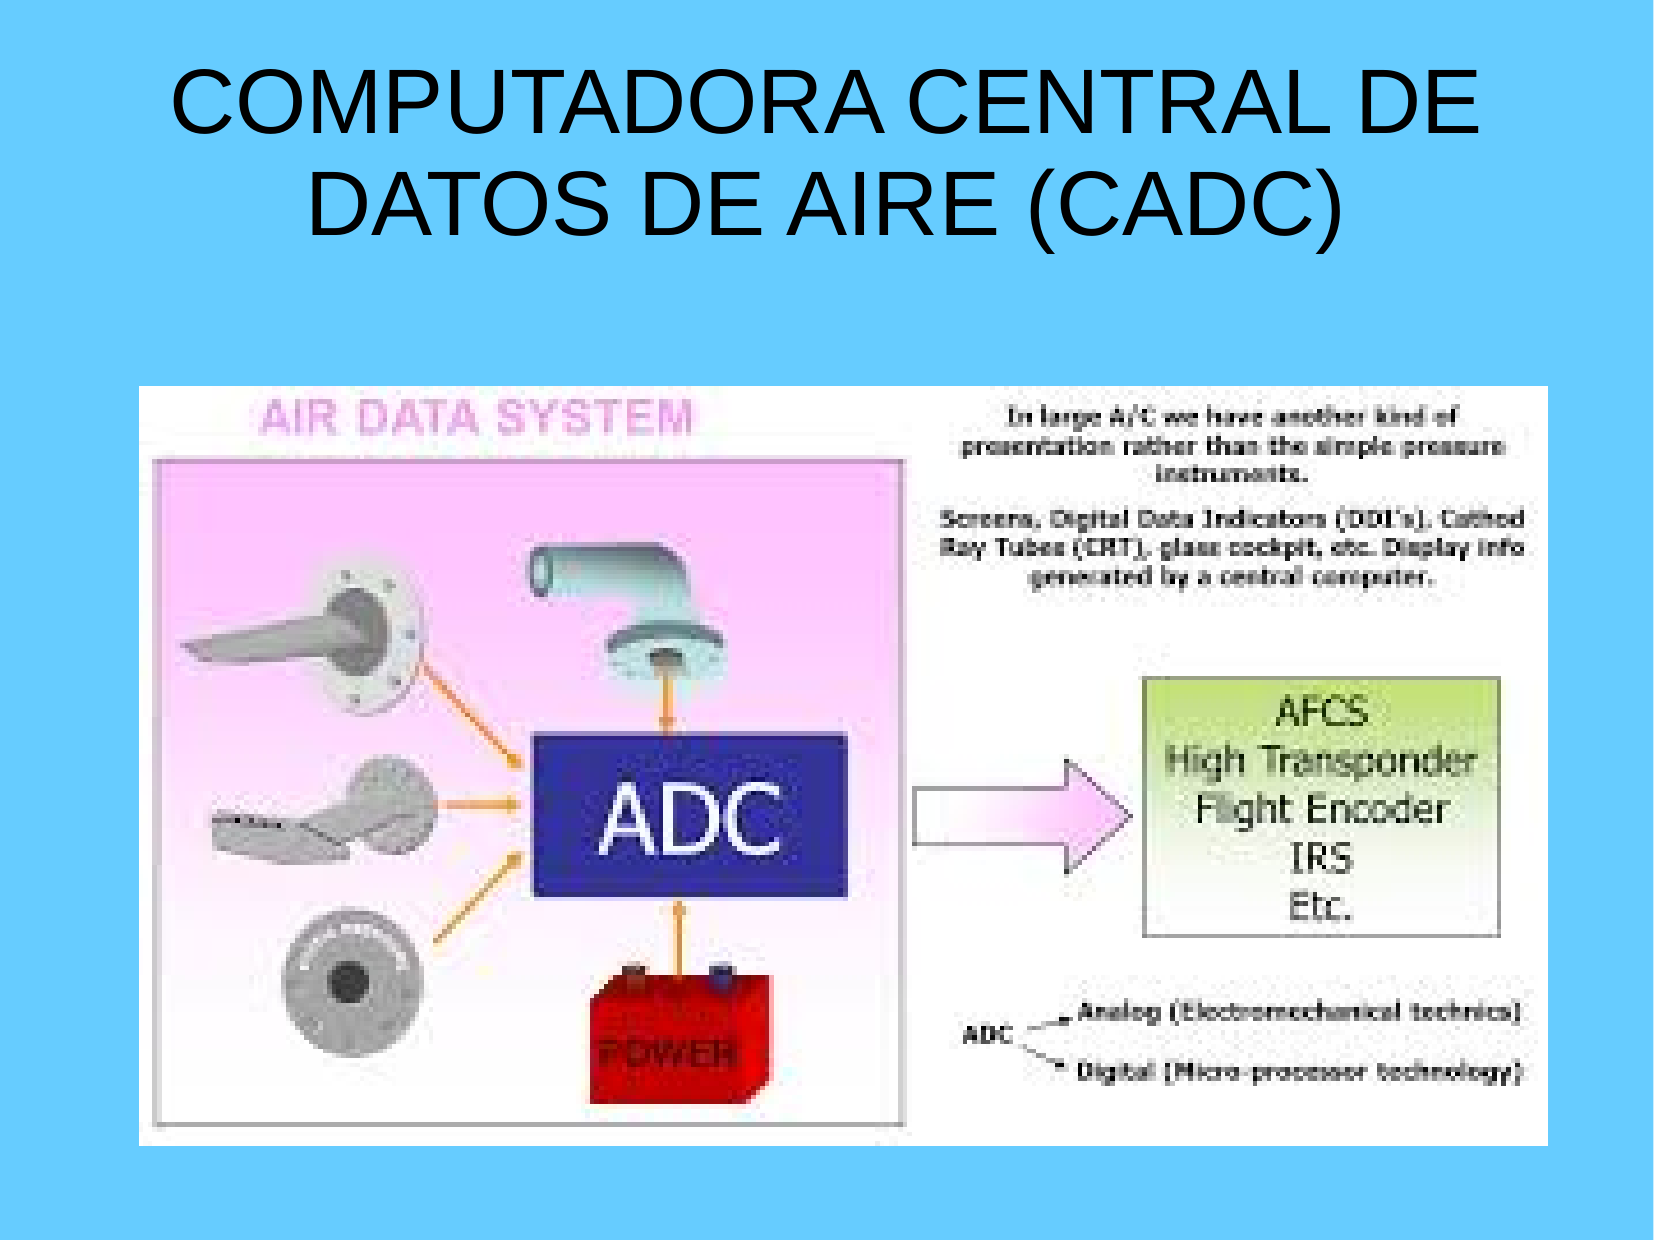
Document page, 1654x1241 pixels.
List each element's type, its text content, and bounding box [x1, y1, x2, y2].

title COMPUTADORA CENTRAL DE DATOS DE AIRE (CADC) [82, 49, 1571, 257]
picture [139, 386, 1548, 1146]
